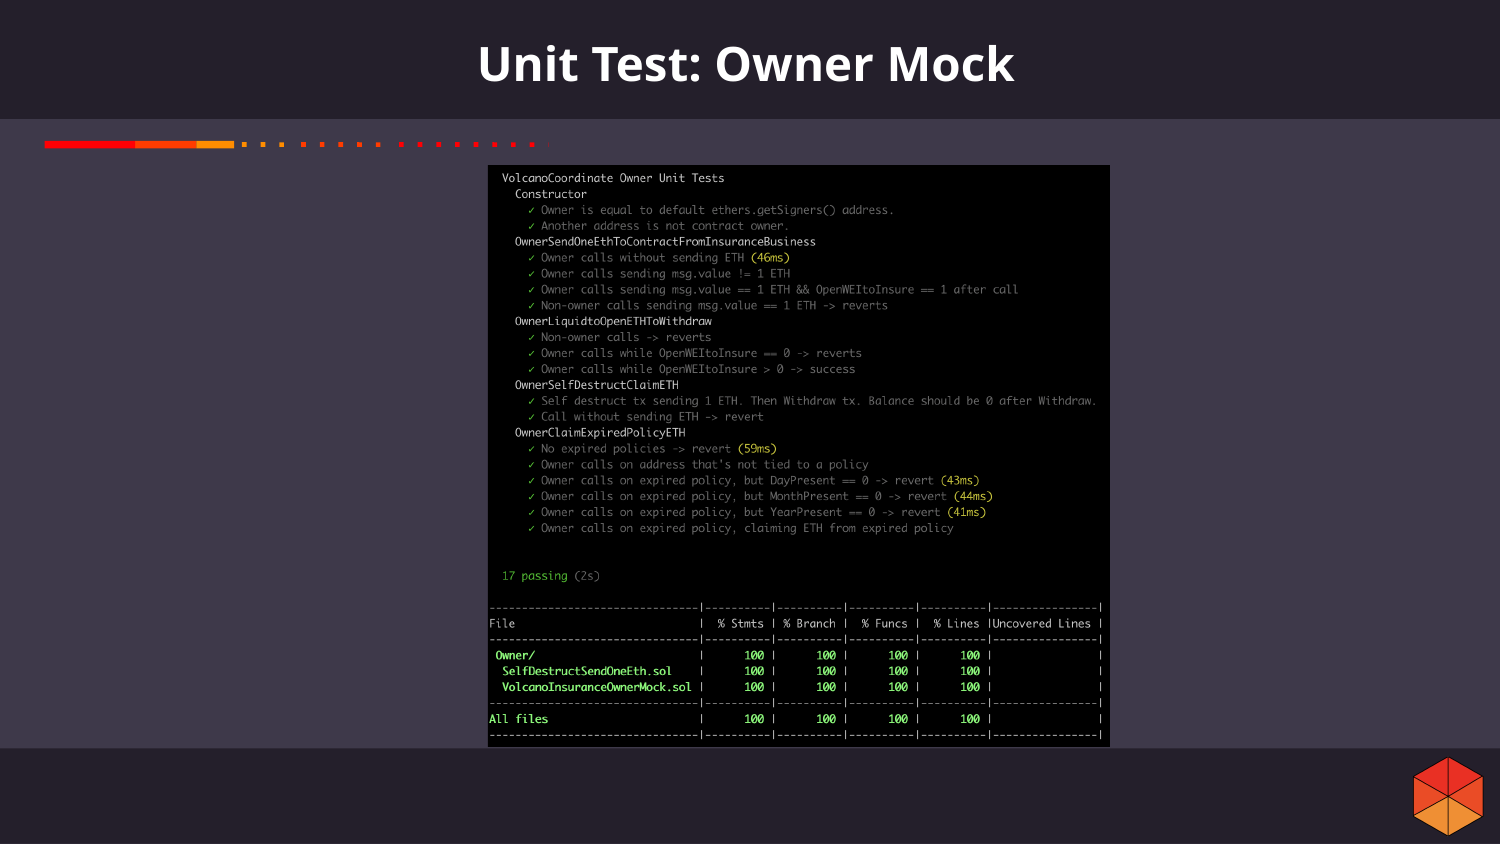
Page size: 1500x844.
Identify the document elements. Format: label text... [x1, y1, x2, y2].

picture [487, 165, 1111, 747]
picture [1412, 755, 1484, 837]
title Unit Test: Owner Mock [0, 19, 1460, 108]
